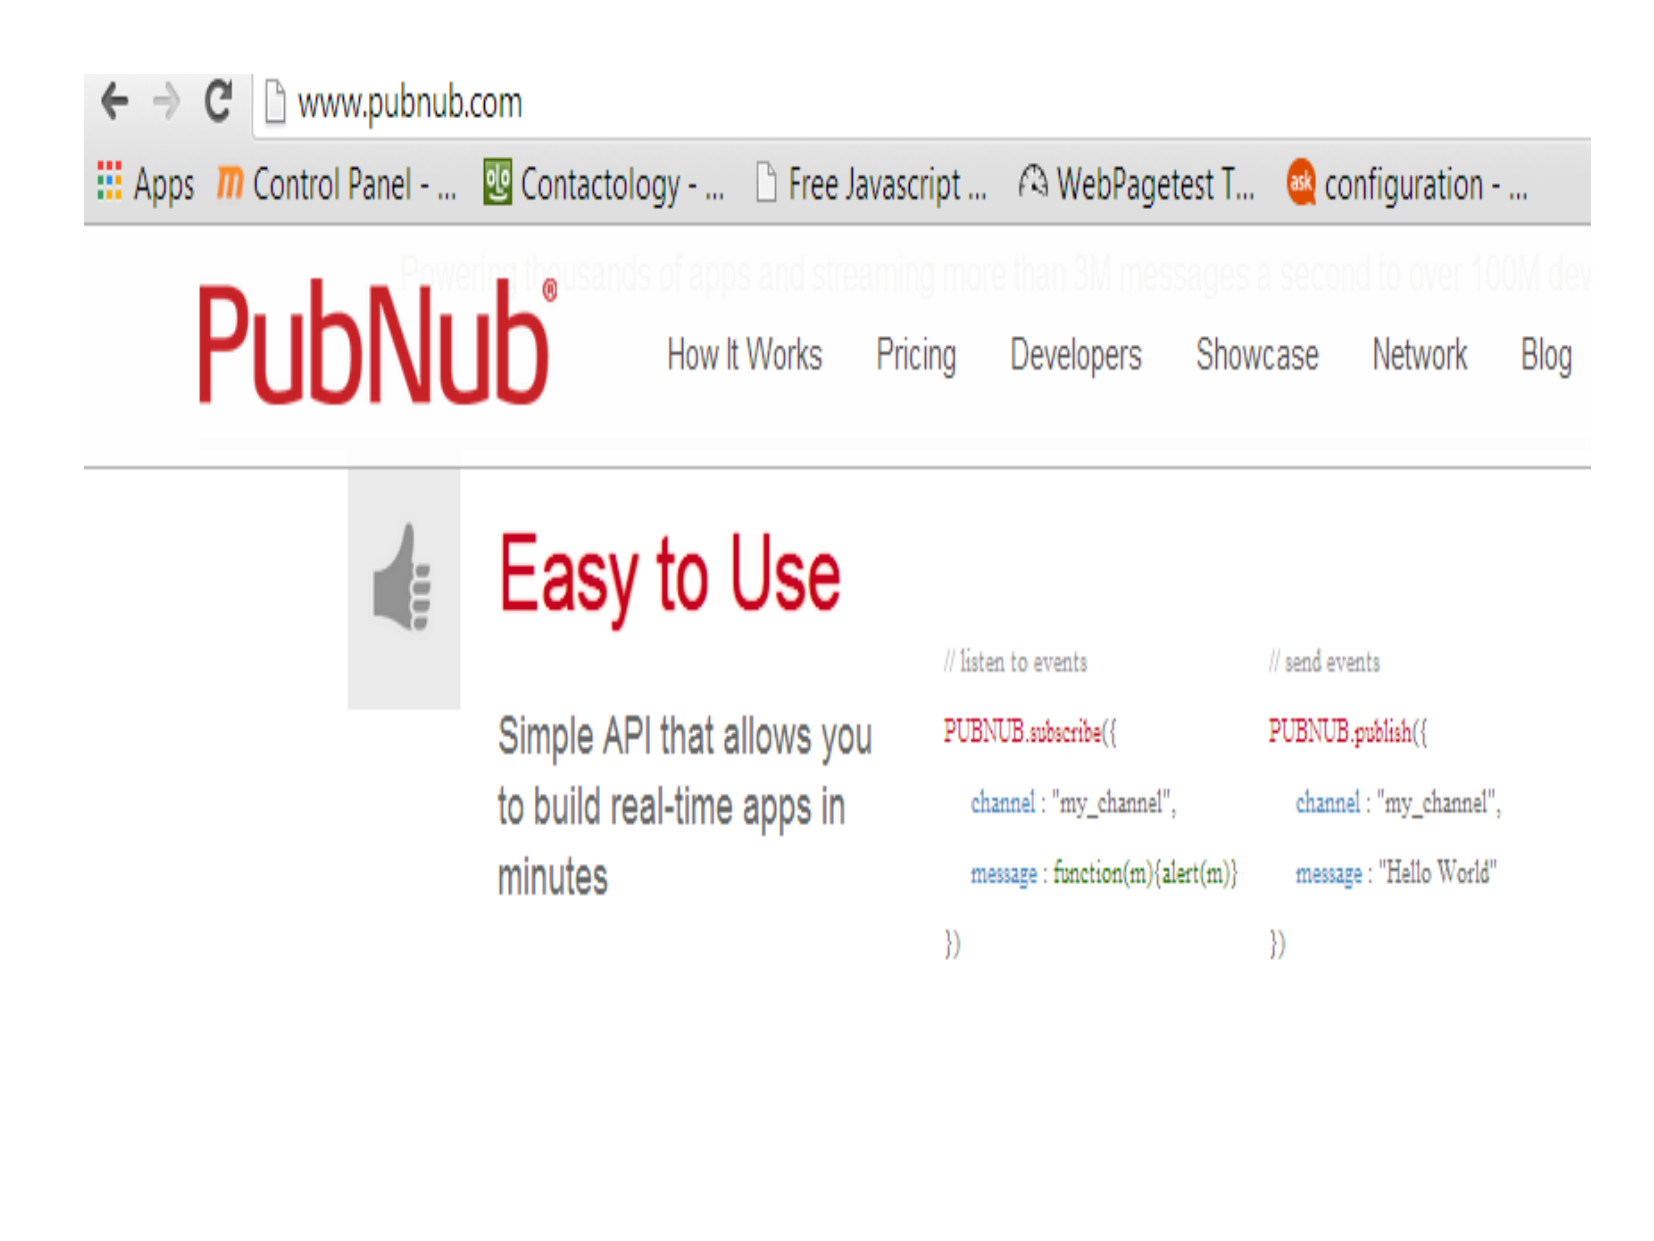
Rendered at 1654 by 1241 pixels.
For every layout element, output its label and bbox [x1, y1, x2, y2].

picture [84, 74, 1591, 1096]
